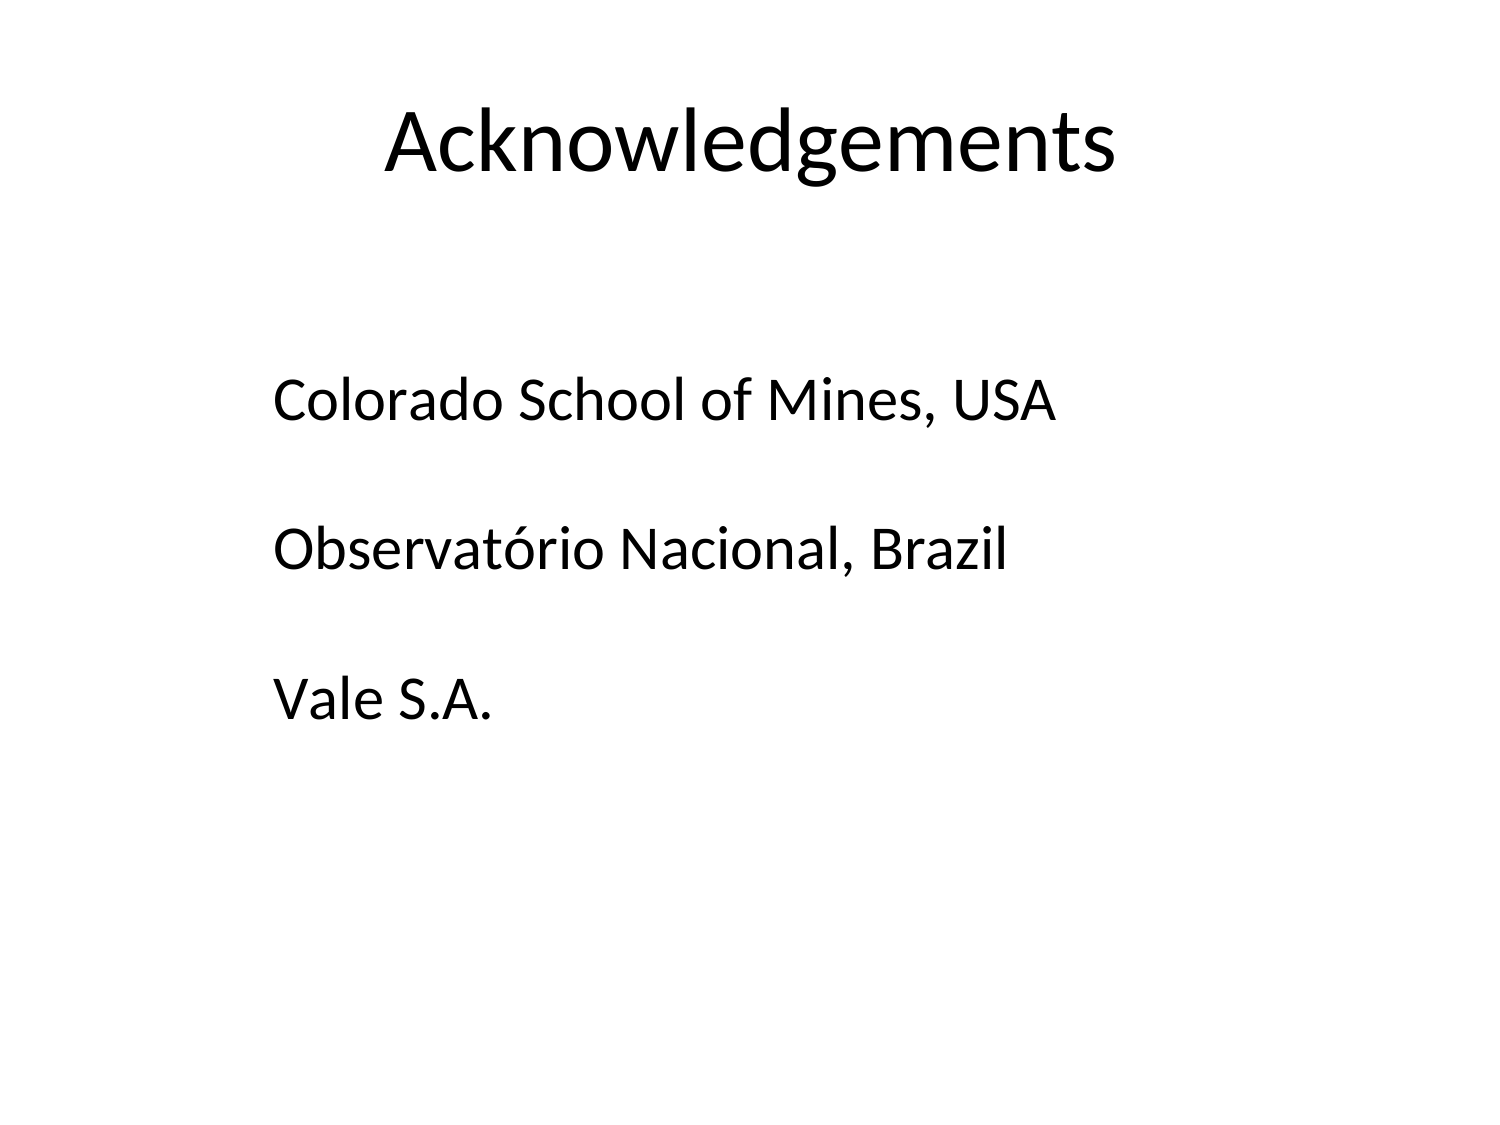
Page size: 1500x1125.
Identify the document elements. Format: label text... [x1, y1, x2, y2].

title Acknowledgements [76, 41, 1427, 229]
text_box Colorado School of Mines, USA Observatório Nacional, Brazil Vale S.A. [258, 349, 1074, 741]
